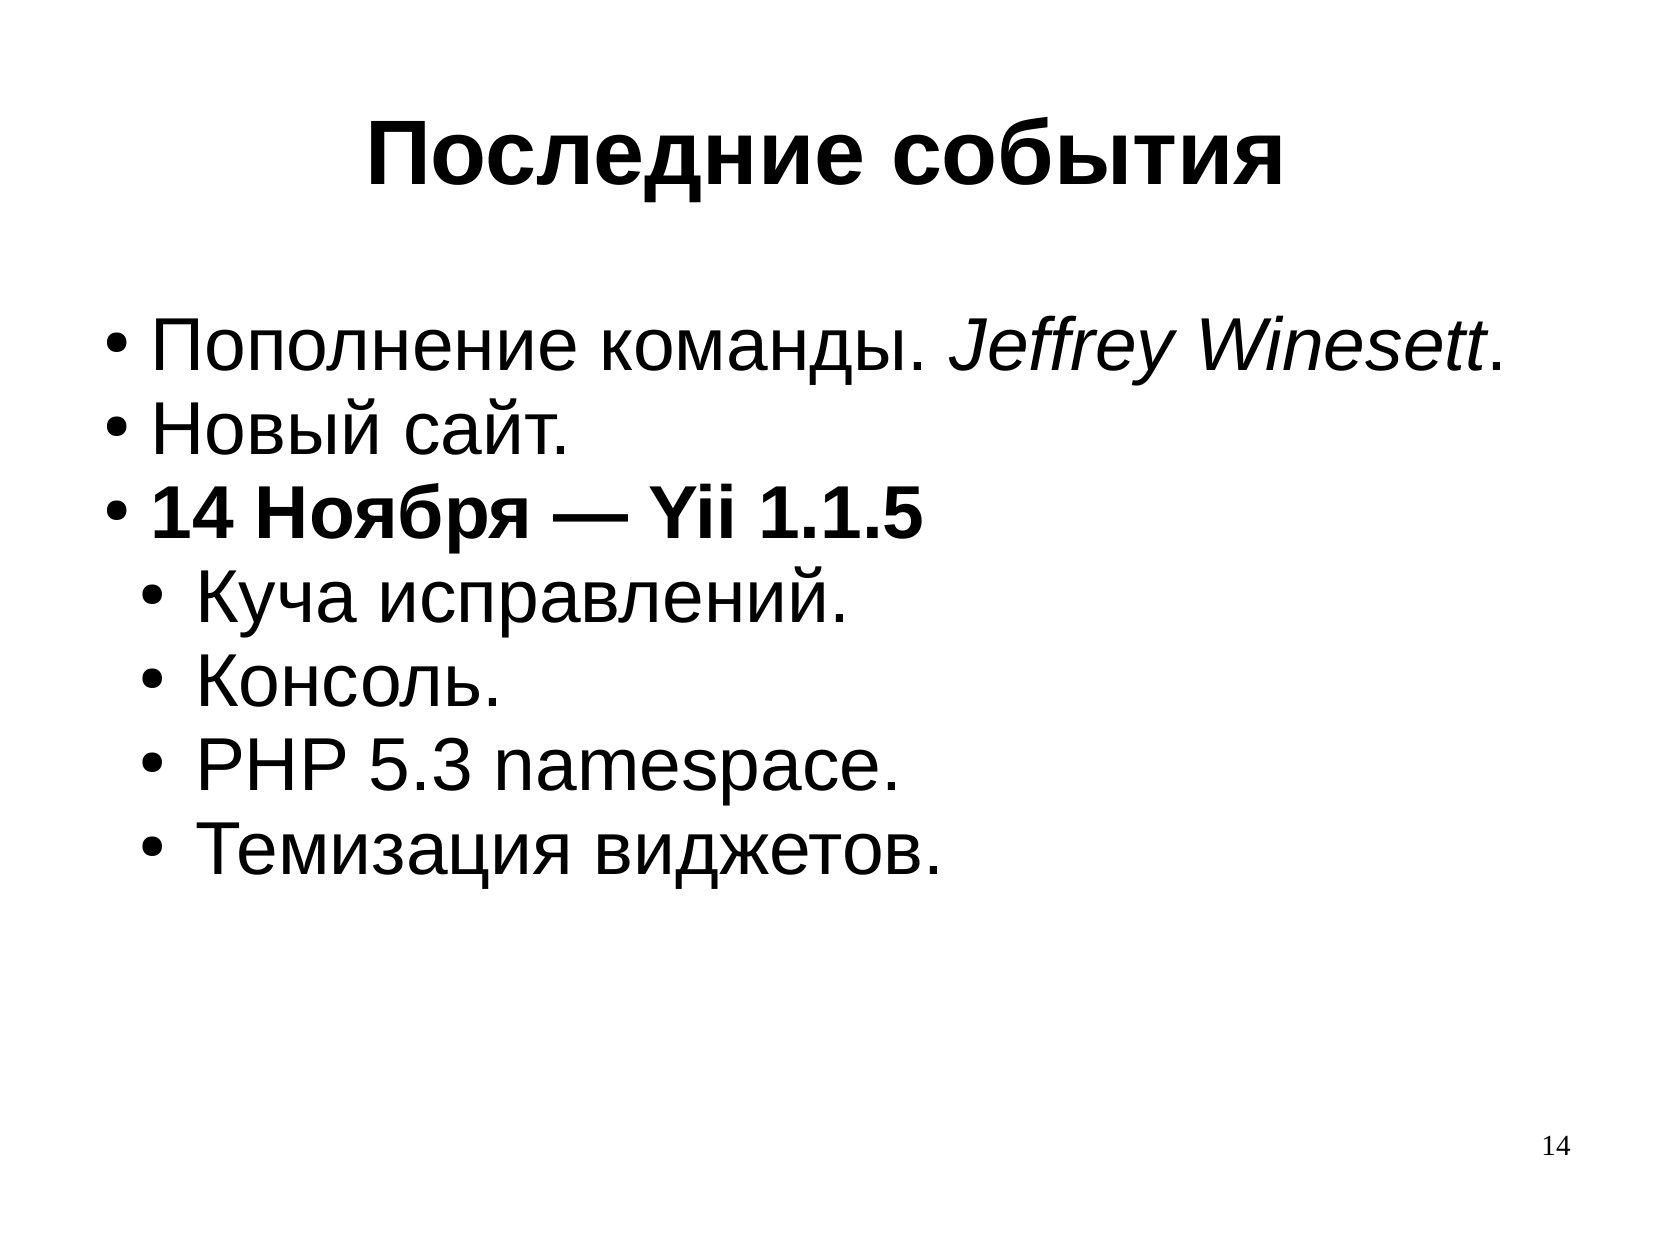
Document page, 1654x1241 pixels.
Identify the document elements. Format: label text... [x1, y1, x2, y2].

text_box Пополнение команды. Jeffrey Winesett. Новый сайт. 14 Ноября — Yii 1.1.5 Куча исправлений. Консоль. PHP 5.3 namespace. Темизация виджетов. [88, 295, 1522, 898]
title Последние события [82, 56, 1571, 250]
